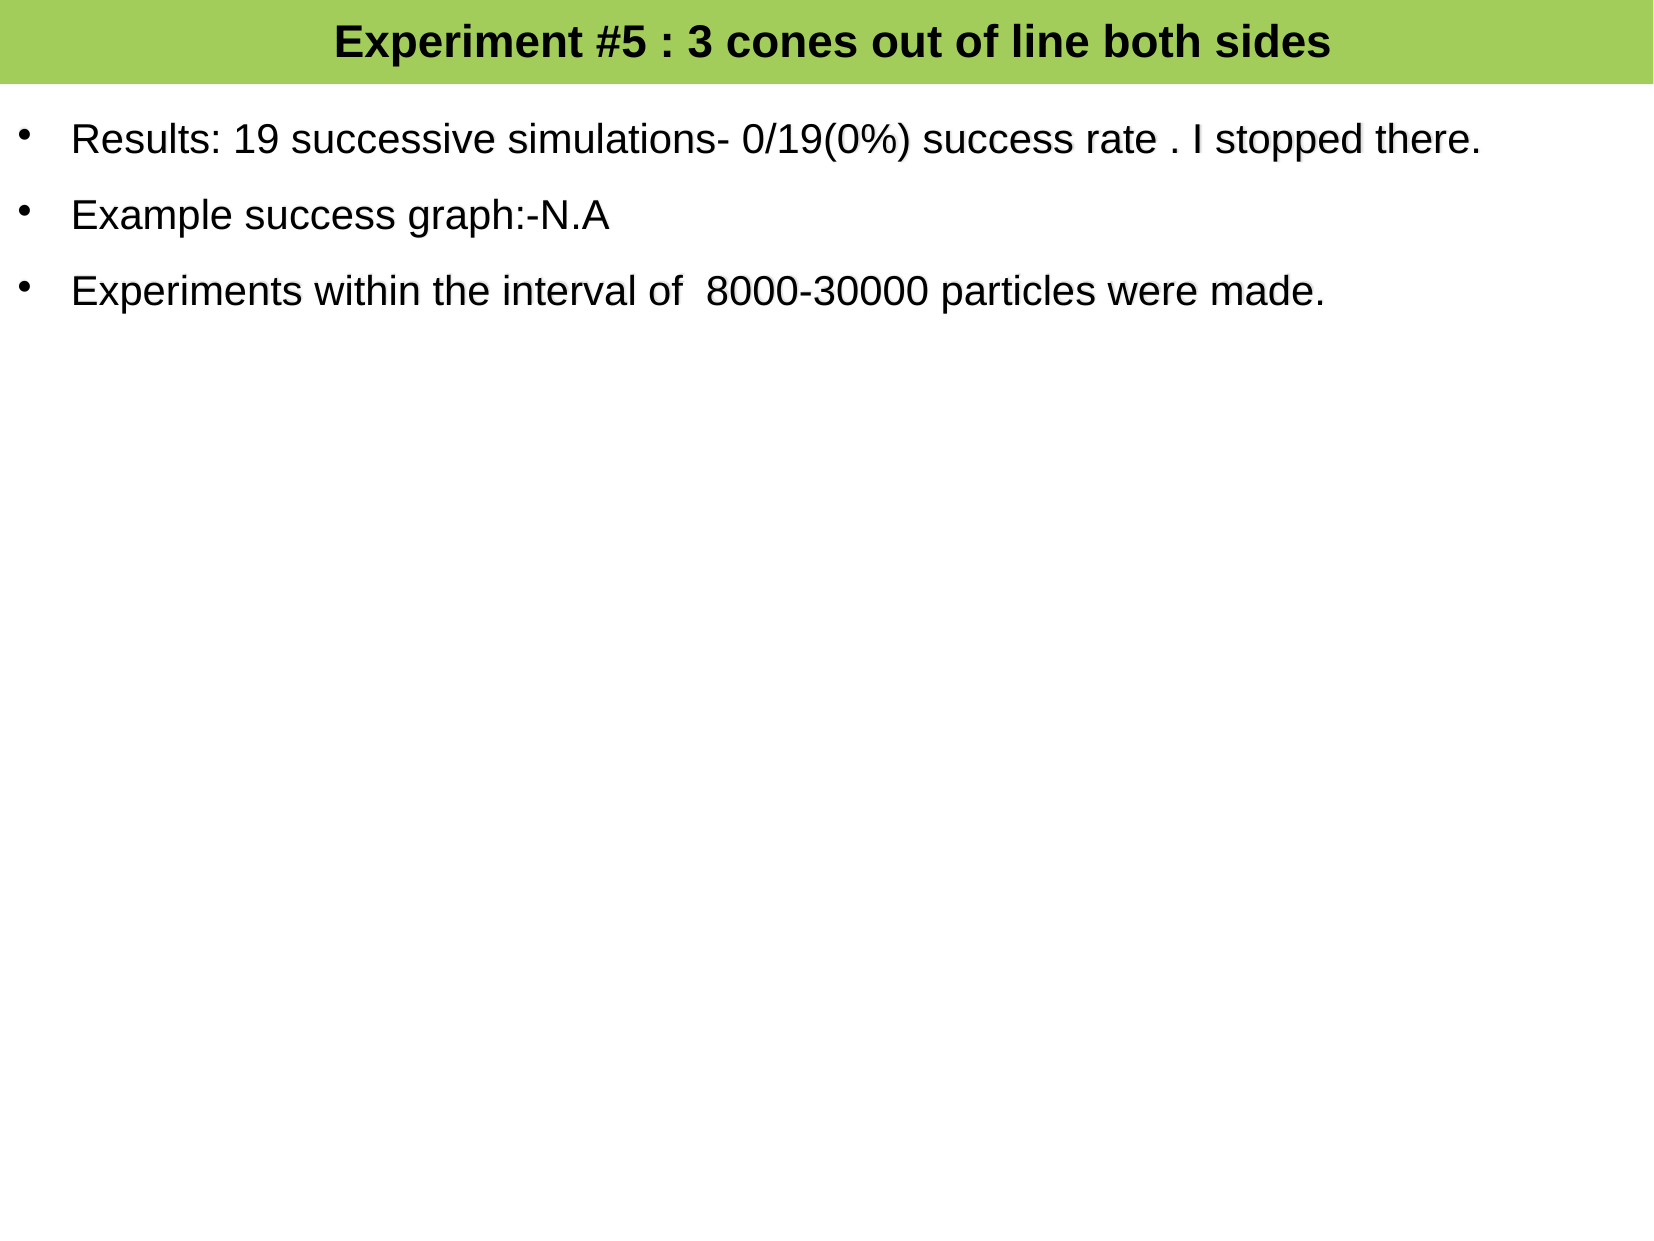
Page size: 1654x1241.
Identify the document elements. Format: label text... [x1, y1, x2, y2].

list Results: 19 successive simulations- 0/19(0%) success rate . I stopped there. Example success graph:-N.A Experiments within the interval of 8000-30000 particles were made. [0, 115, 1654, 1241]
title Experiment #5 : 3 cones out of line both sides [0, 0, 1654, 85]
